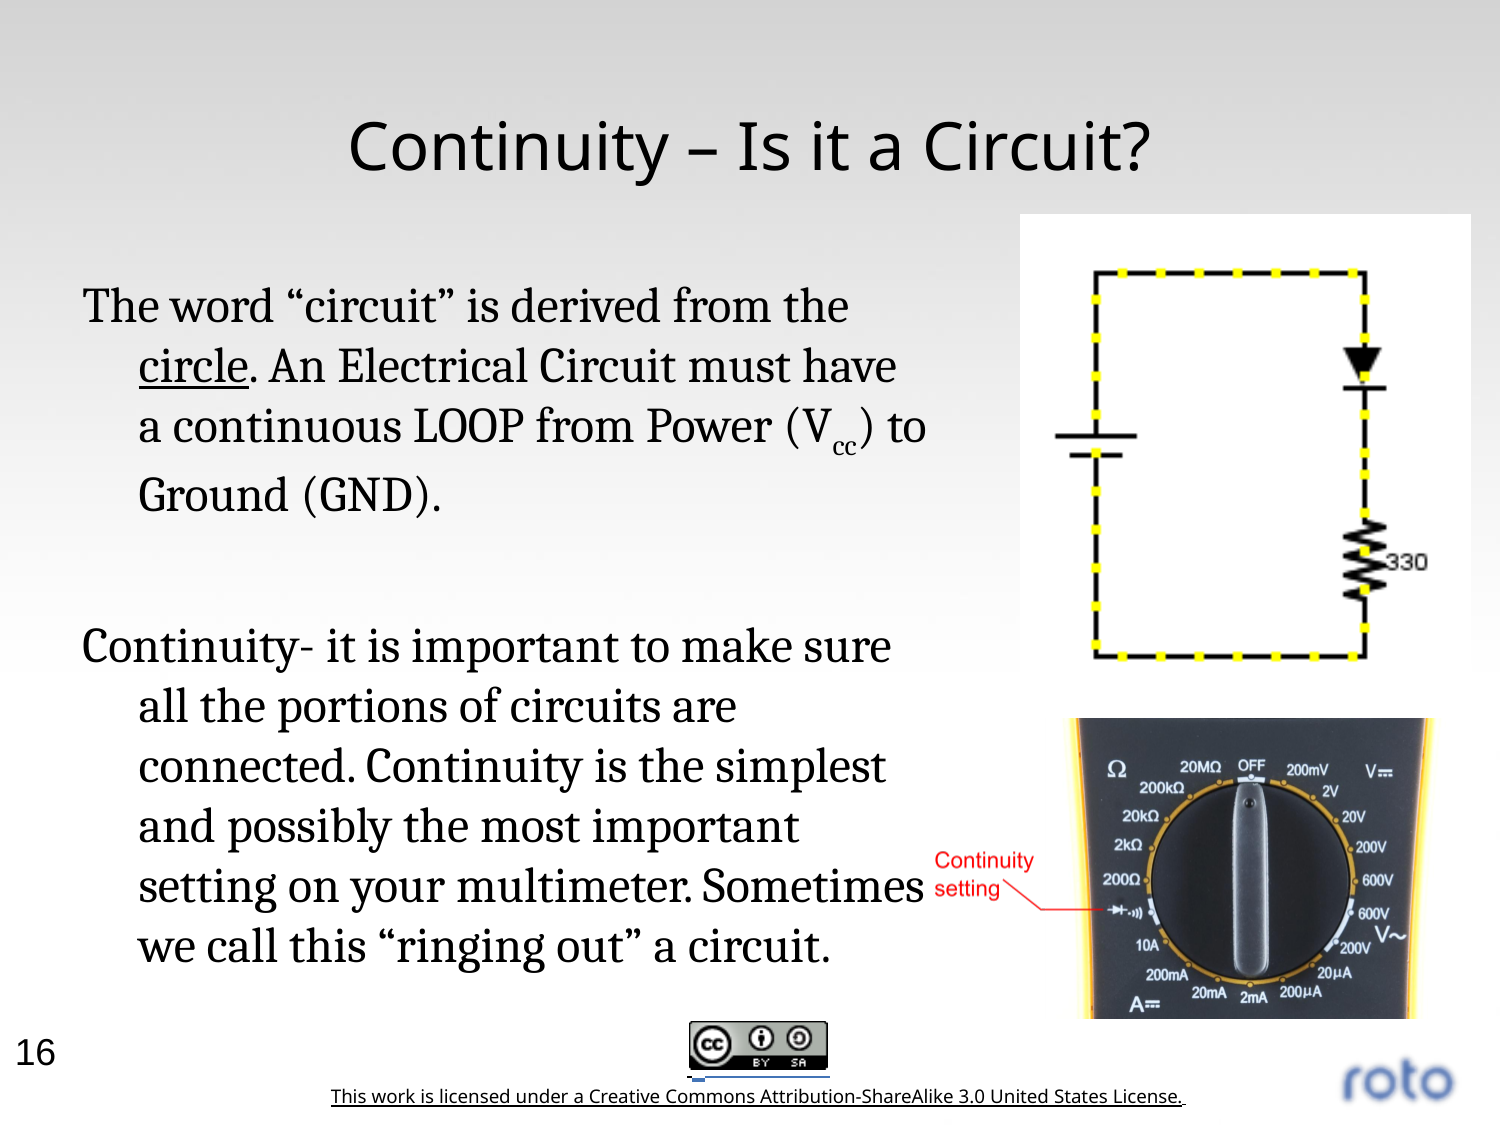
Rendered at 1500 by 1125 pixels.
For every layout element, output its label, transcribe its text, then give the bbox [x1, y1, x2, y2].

picture [0, 0, 1500, 1125]
list The word “circuit” is derived from the circle. An Electrical Circuit must have a continuous LOOP from Power (Vcc) to Ground (GND). Continuity- it is important to make sure all the portions of circuits are connected. Continuity is the simplest and possibly the most important setting on your multimeter. Sometimes we call this “ringing out” a circuit. [67, 265, 946, 990]
title Continuity – Is it a Circuit? [112, 49, 1388, 238]
